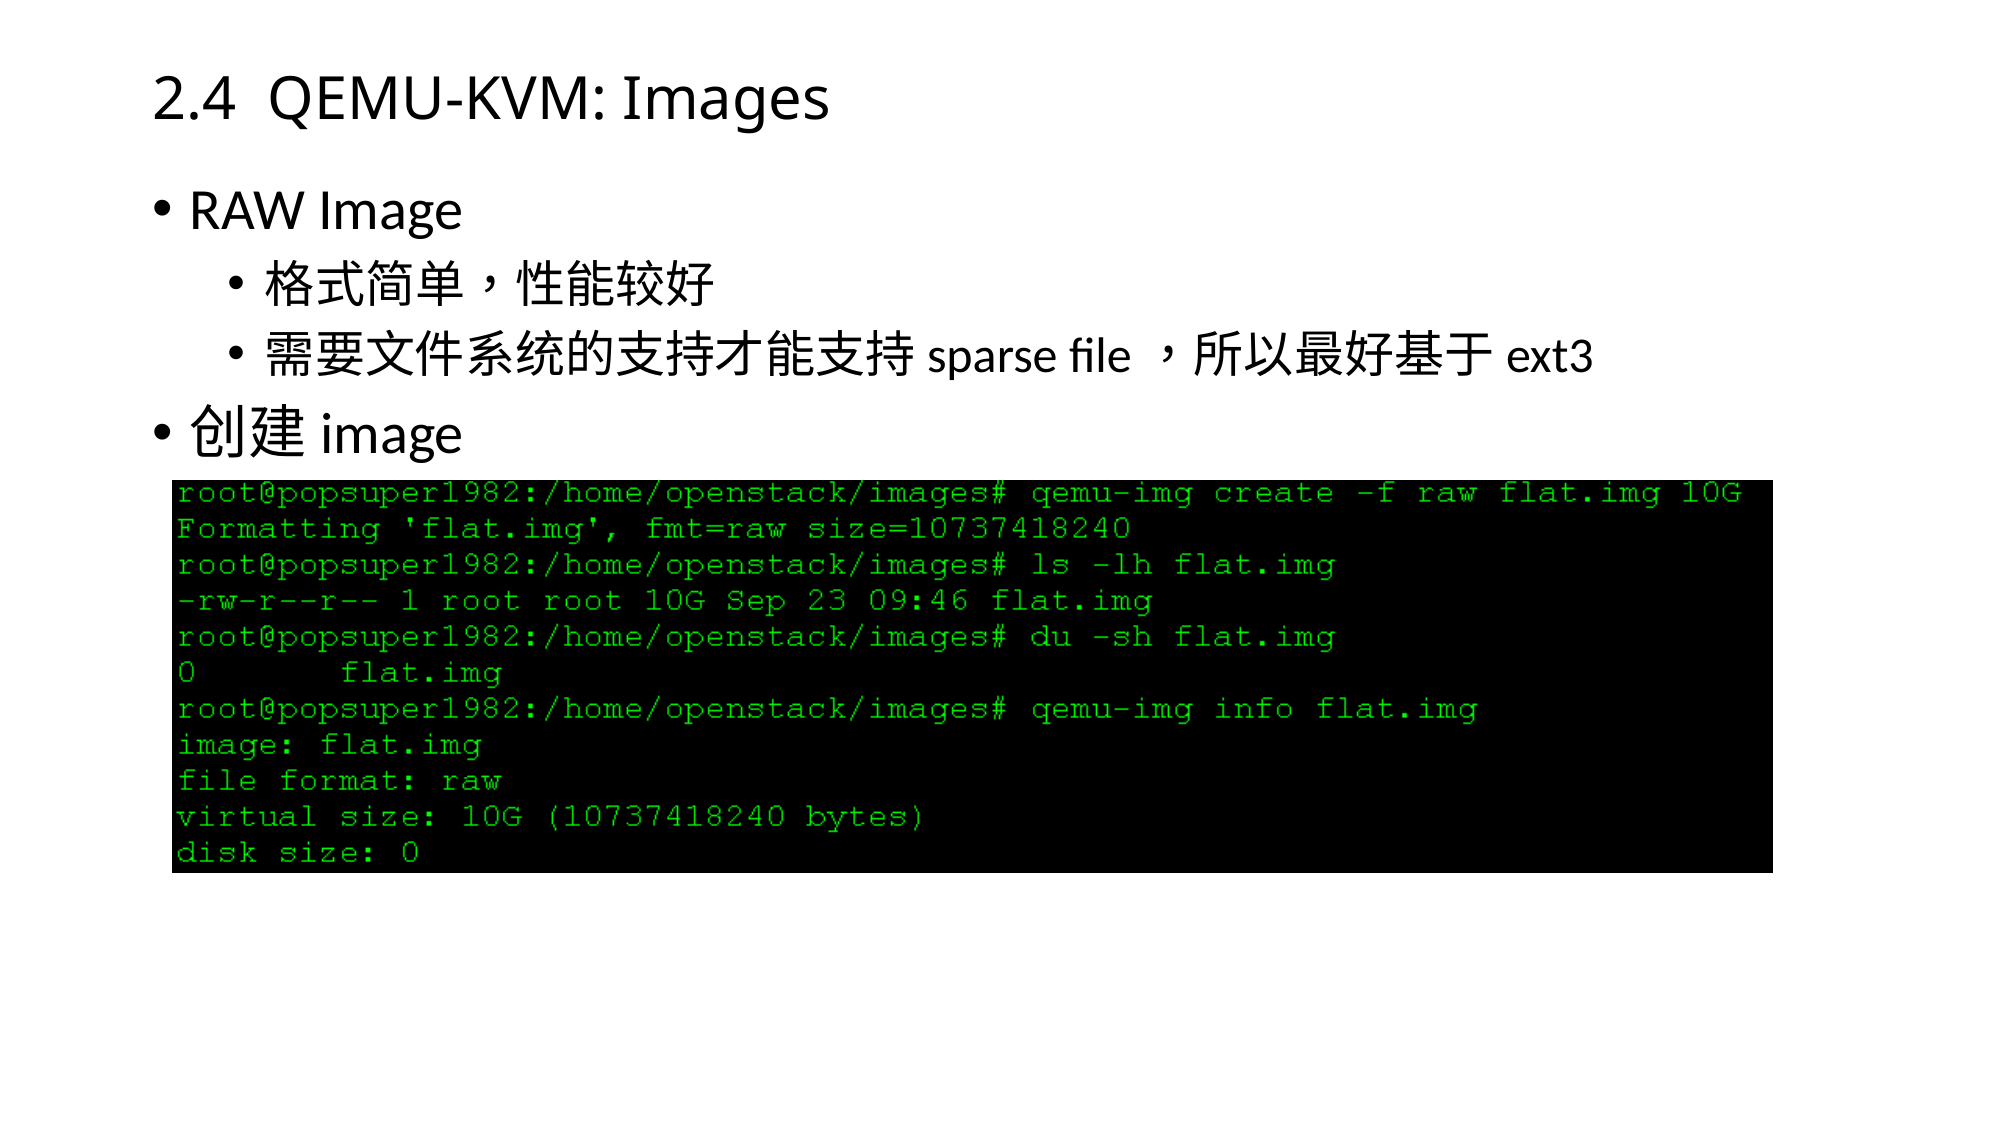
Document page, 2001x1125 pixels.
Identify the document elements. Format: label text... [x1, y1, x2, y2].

list RAW Image 格式简单，性能较好 需要文件系统的支持才能支持sparse file，所以最好基于ext3 创建image [137, 171, 1863, 1014]
picture [172, 480, 1773, 873]
title 2.4 QEMU-KVM: Images [137, 59, 1863, 140]
